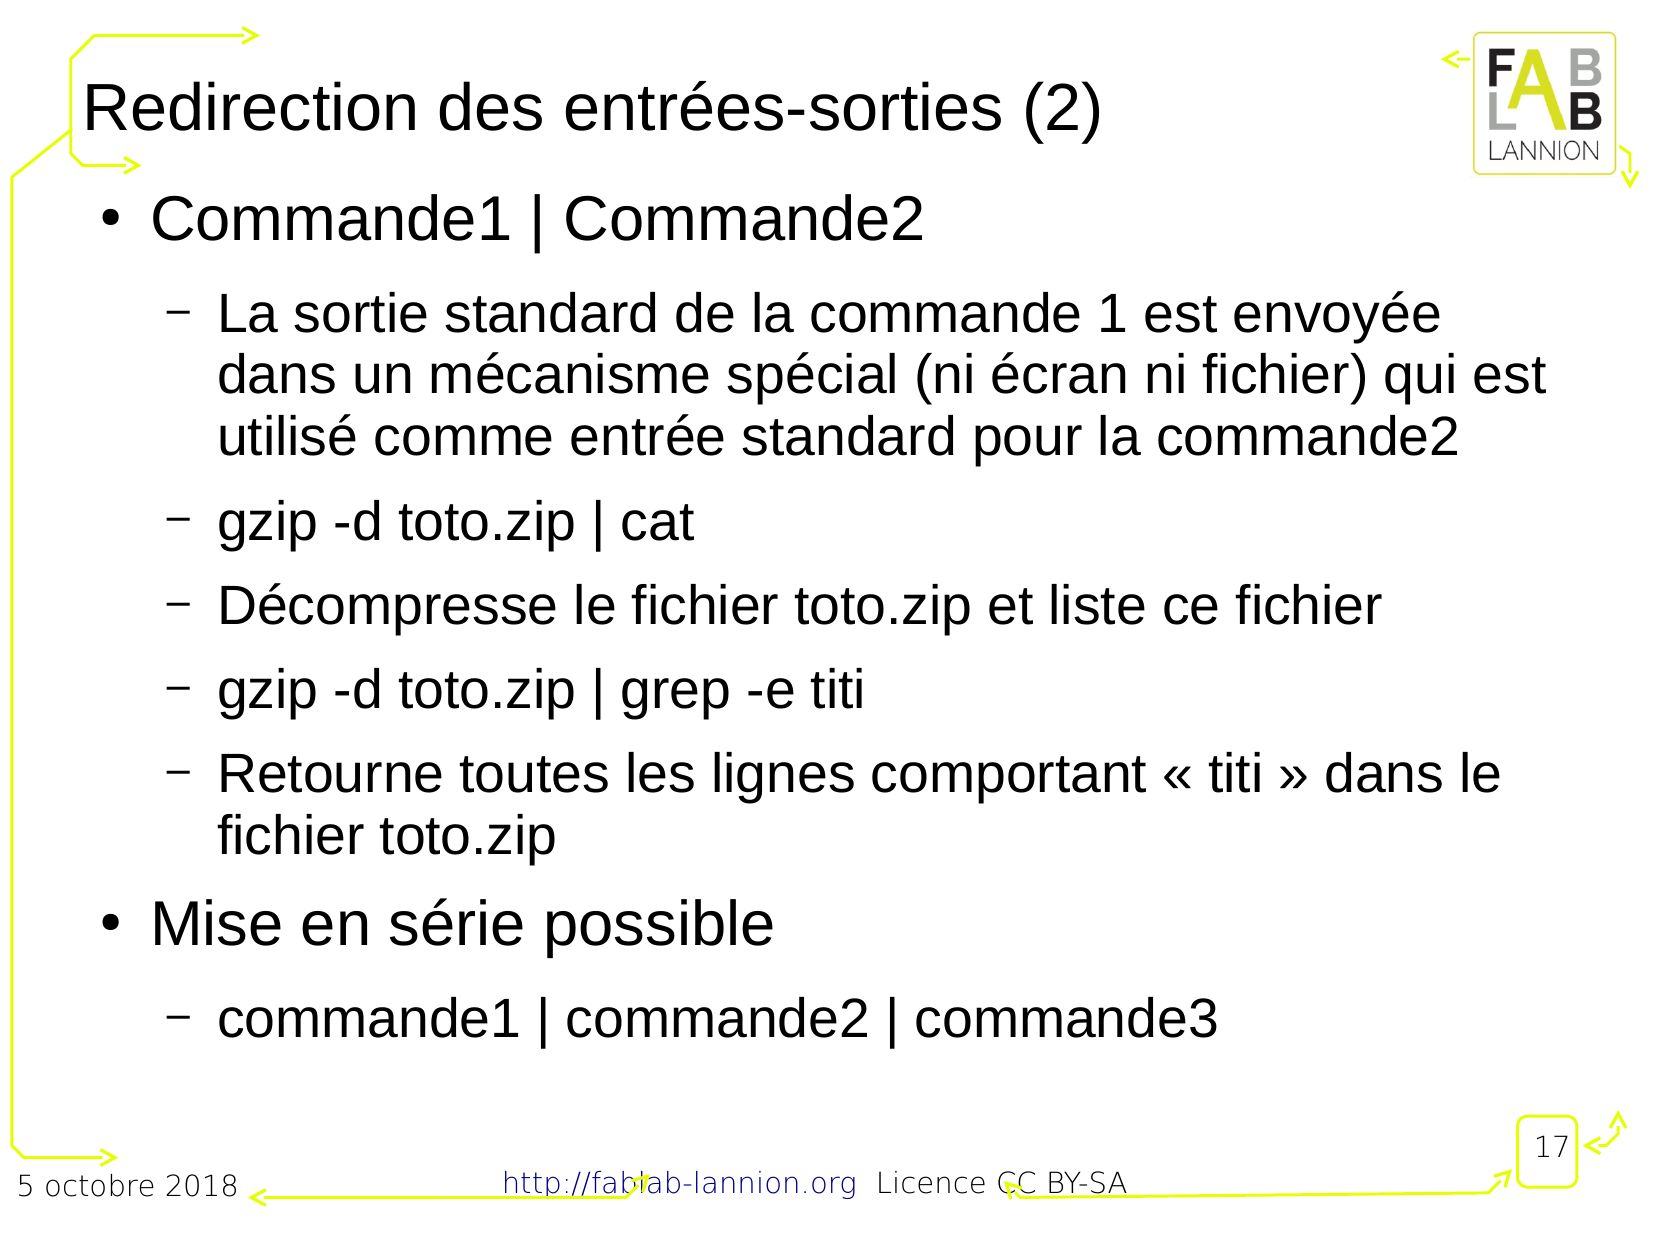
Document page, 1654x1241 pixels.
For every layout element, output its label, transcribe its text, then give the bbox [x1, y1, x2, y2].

title Redirection des entrées-sorties (2) [82, 49, 1441, 166]
list Commande1 | Commande2 La sortie standard de la commande 1 est envoyée dans un mécanisme spécial (ni écran ni fichier) qui est utilisé comme entrée standard pour la commande2 gzip -d toto.zip | cat Décompresse le fichier toto.zip et liste ce fichier gzip -d toto.zip | grep -e titi Retourne toutes les lignes comportant « titi » dans le fichier toto.zip Mise en série possible commande1 | commande2 | commande3 [82, 183, 1571, 1063]
picture [1470, 29, 1619, 178]
